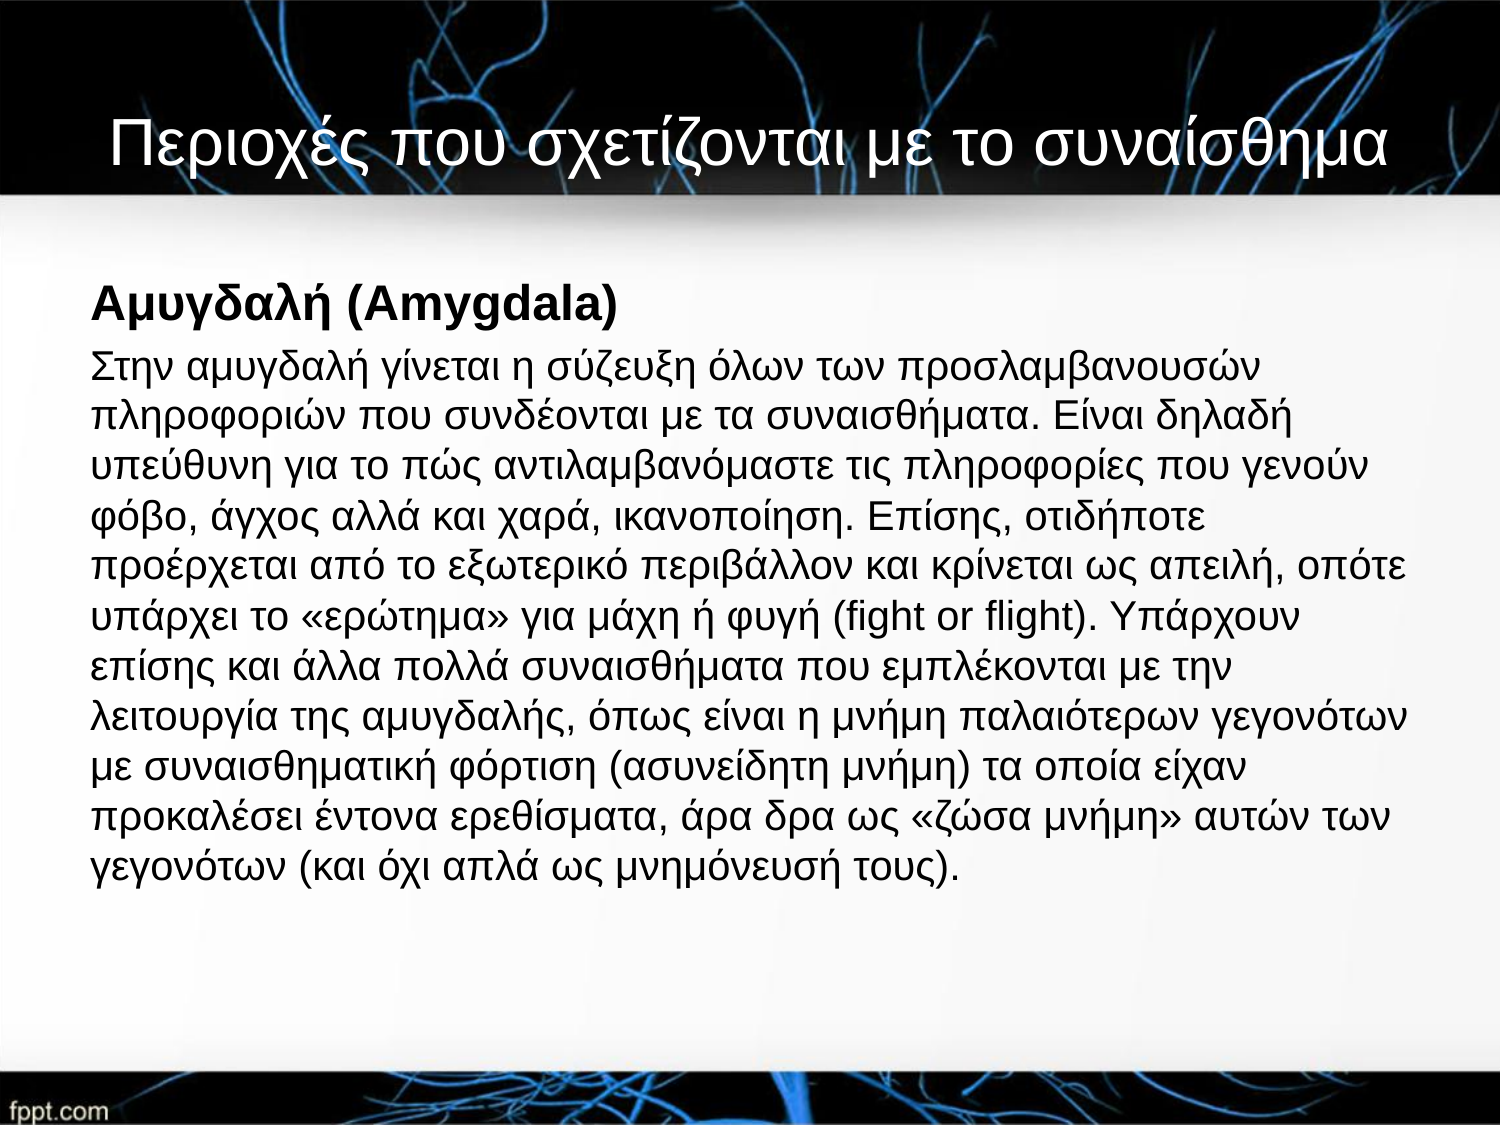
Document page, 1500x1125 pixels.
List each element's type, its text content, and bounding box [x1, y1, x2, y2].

picture [0, 0, 1500, 1125]
title Περιοχές που σχετίζονται με το συναίσθημα [75, 45, 1425, 233]
list Αμυγδαλή (Amygdala) Στην αμυγδαλή γίνεται η σύζευξη όλων των προσλαμβανουσών πληροφοριών που συνδέονται με τα συναισθήματα. Είναι δηλαδή υπεύθυνη για το πώς αντιλαμβανόμαστε τις πληροφορίες που γενούν φόβο, άγχος αλλά και χαρά, ικανοποίηση. Επίσης, οτιδήποτε προέρχεται από το εξωτερικό περιβάλλον και κρίνεται ως απειλή, οπότε υπάρχει το «ερώτημα» για μάχη ή φυγή (fight or flight). Υπάρχουν επίσης και άλλα πολλά συναισθήματα που εμπλέκονται με την λειτουργία της αμυγδαλής, όπως είναι η μνήμη παλαιότερων γεγονότων με συναισθηματική φόρτιση (ασυνείδητη μνήμη) τα οποία είχαν προκαλέσει έντονα ερεθίσματα, άρα δρα ως «ζώσα μνήμη» αυτών των γεγονότων (και όχι απλά ως μνημόνευσή τους). [75, 262, 1425, 1005]
